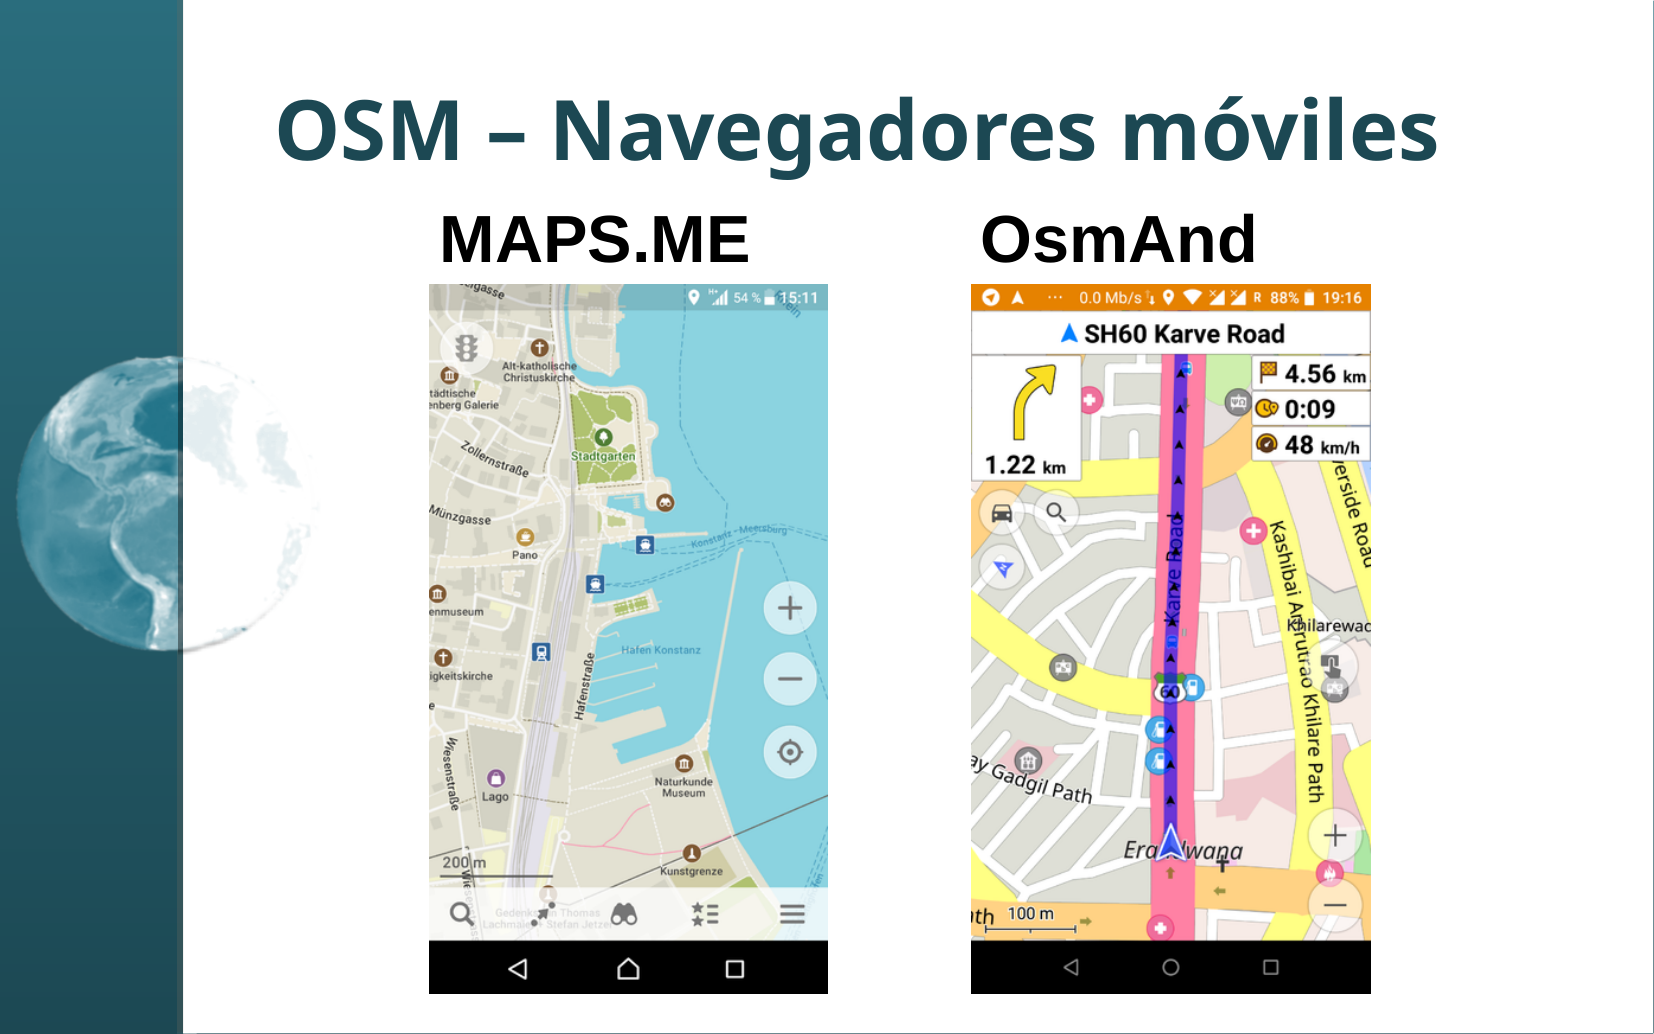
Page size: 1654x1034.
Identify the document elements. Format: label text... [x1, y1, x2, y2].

title OSM – Navegadores móviles [259, 41, 1616, 214]
picture [429, 284, 828, 994]
text_box MAPS.ME [424, 195, 820, 285]
picture [971, 284, 1371, 994]
picture [2, 345, 334, 665]
text_box OsmAnd [965, 195, 1365, 285]
